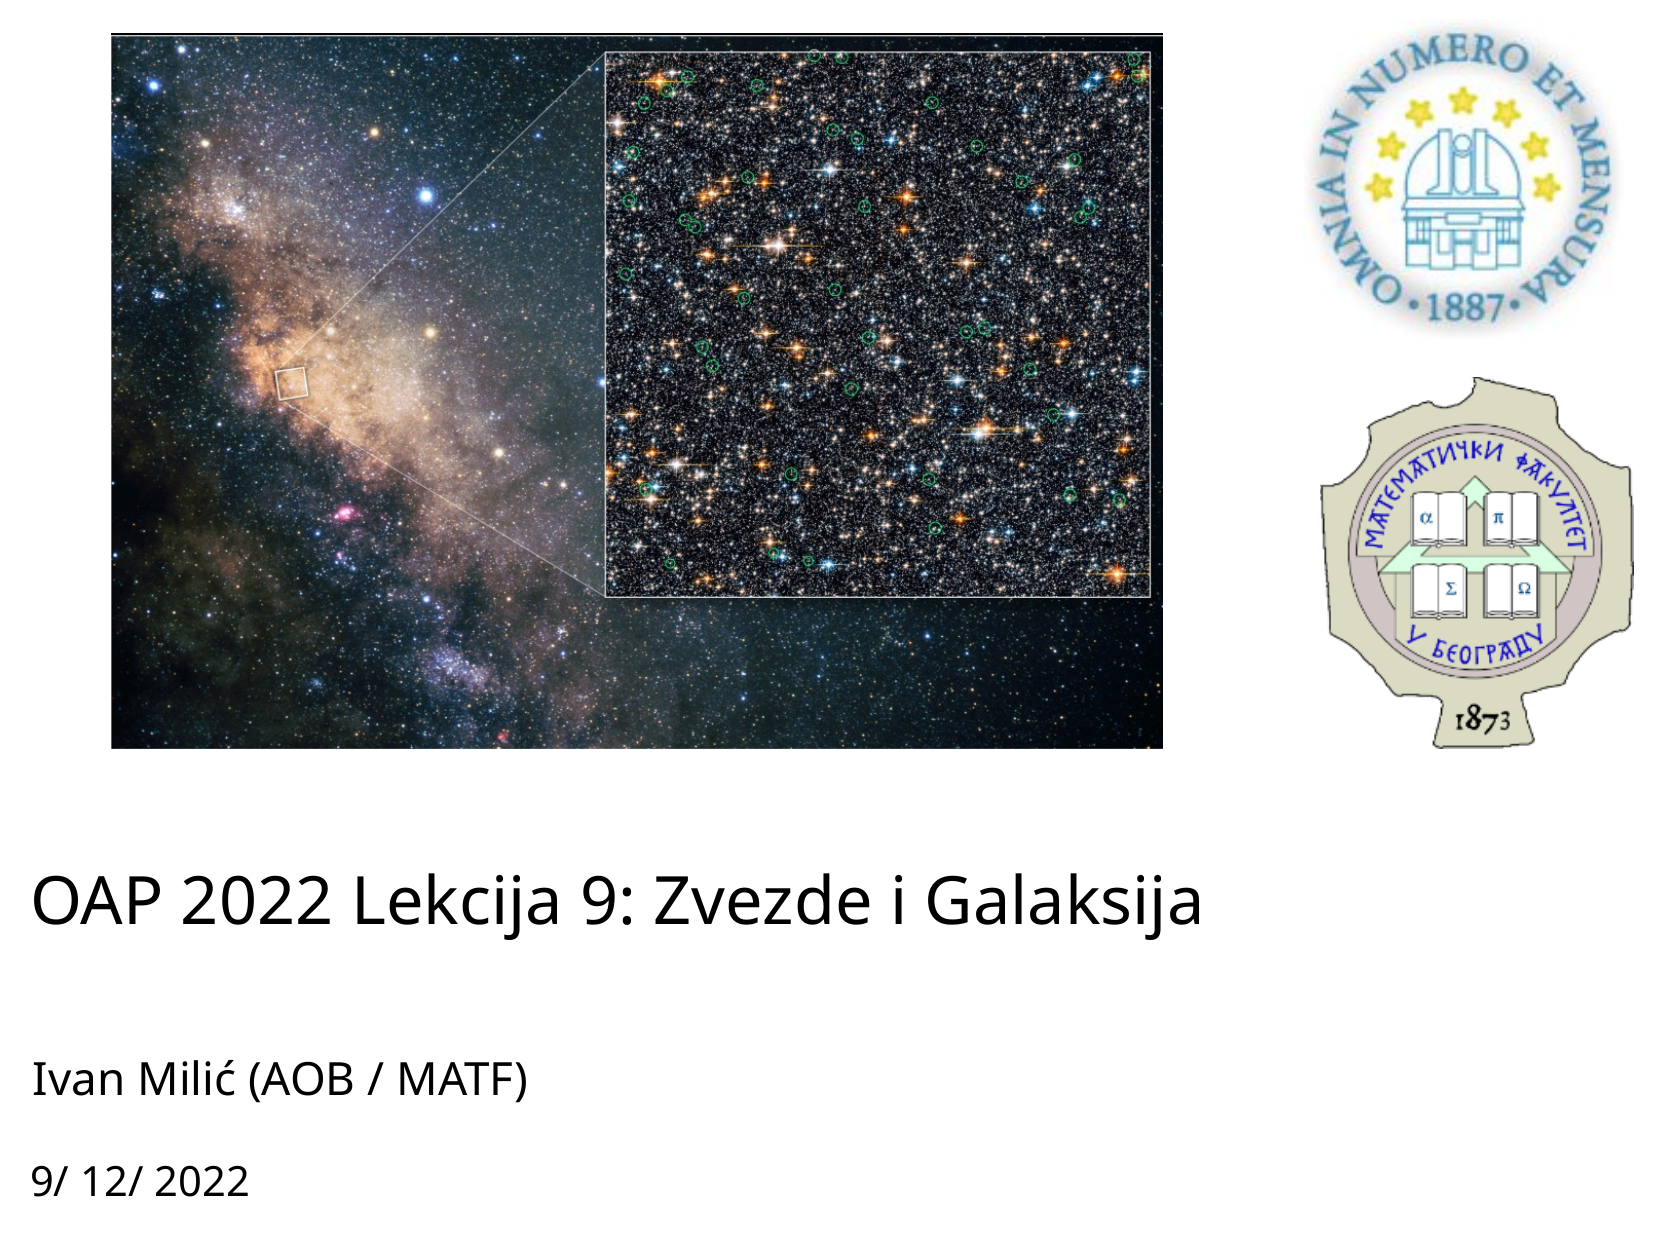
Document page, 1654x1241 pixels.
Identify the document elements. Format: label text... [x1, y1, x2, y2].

picture [1303, 19, 1625, 342]
subtitle 9/ 12/ 2022 [30, 1130, 1531, 1231]
text_box Ivan Milić (AOB / MATF) [18, 1038, 1331, 1147]
picture [1320, 377, 1634, 749]
text_box OAP 2022 Lekcija 9: Zvezde i Galaksija [30, 777, 1596, 1020]
picture [111, 33, 1163, 751]
